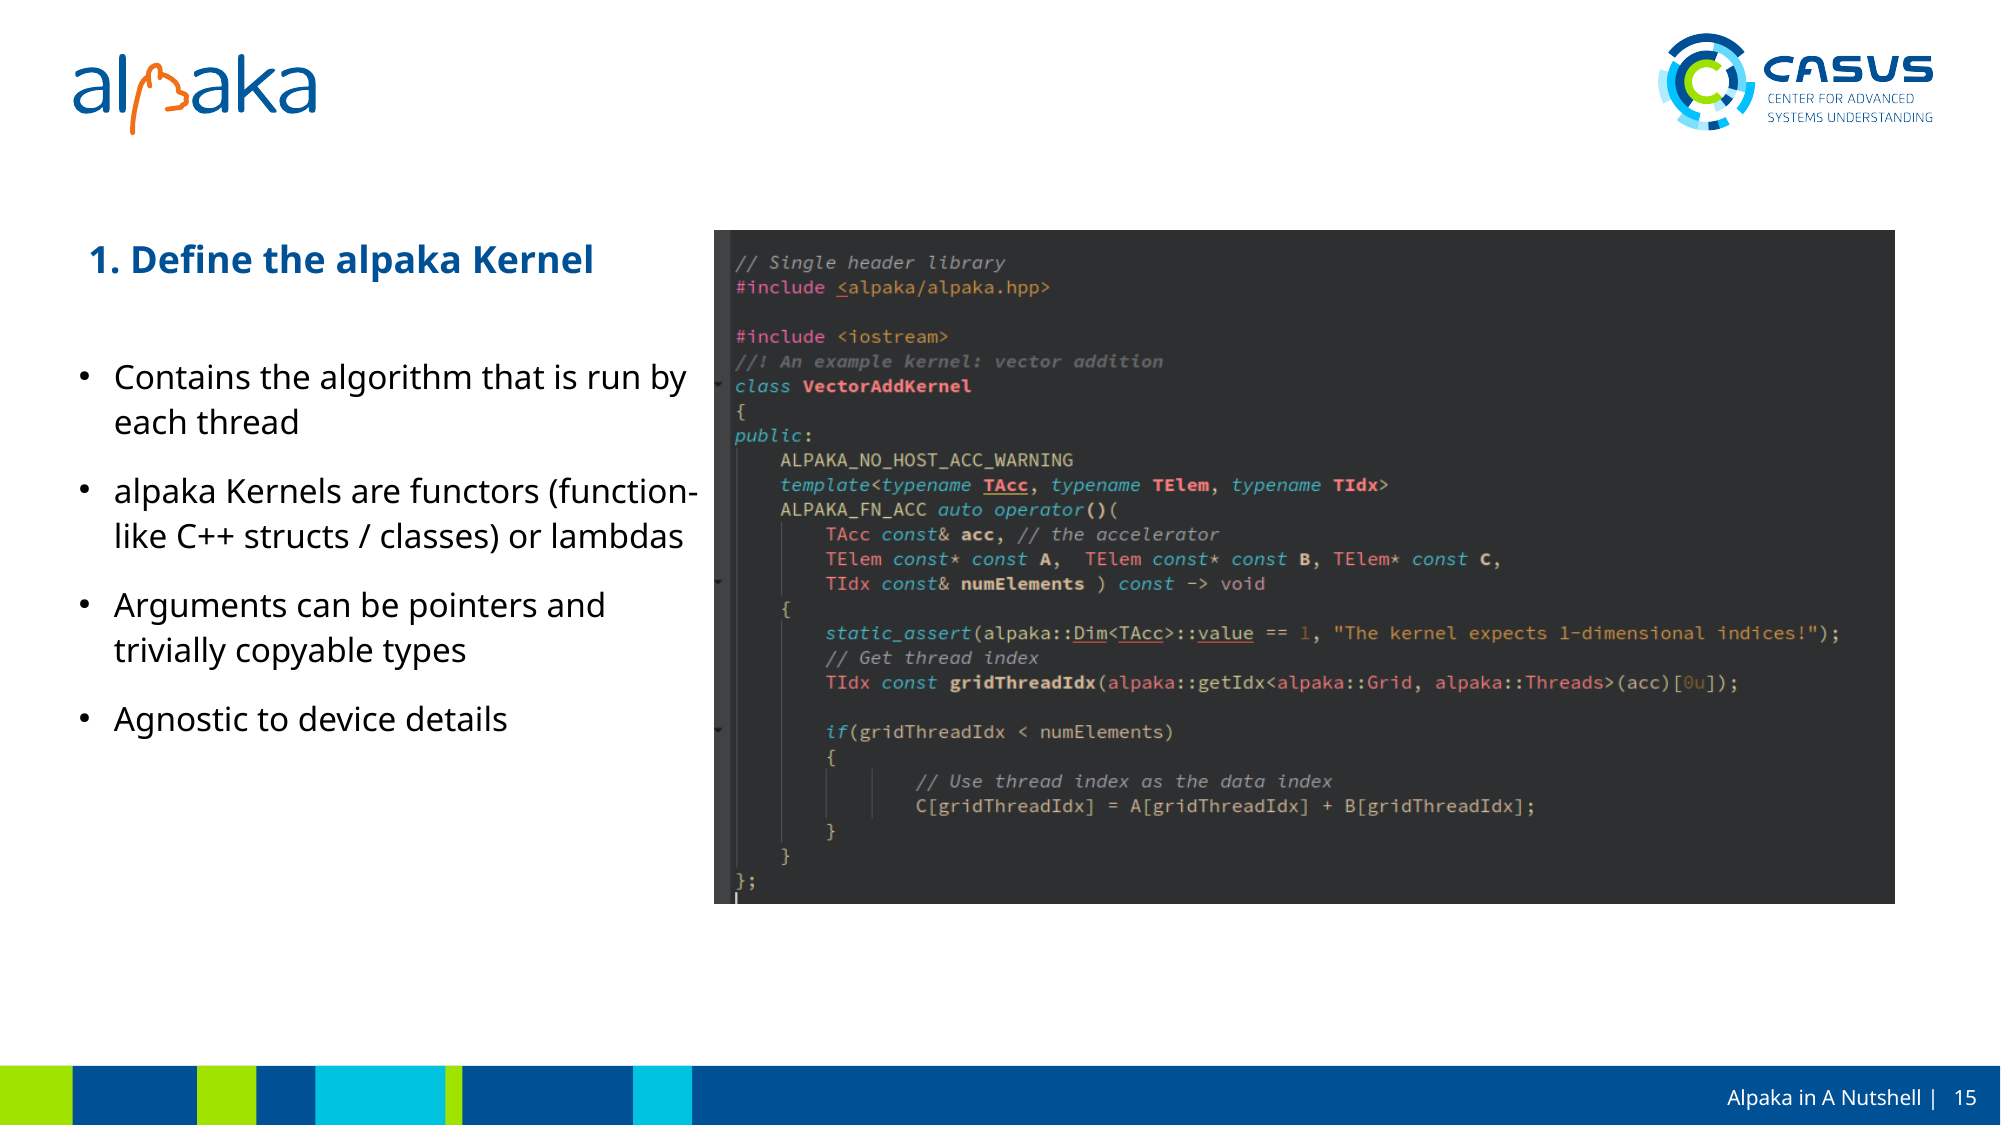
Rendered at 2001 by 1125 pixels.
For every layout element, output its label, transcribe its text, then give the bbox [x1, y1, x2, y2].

picture [72, 53, 317, 136]
list 1. Define the alpaka Kernel Contains the algorithm that is run by each thread alpaka Kernels are functors (function-like C++ structs / classes) or lambdas Arguments can be pointers and trivially copyable types Agnostic to device details [78, 233, 703, 896]
picture [714, 230, 1895, 904]
picture [1658, 33, 1933, 131]
